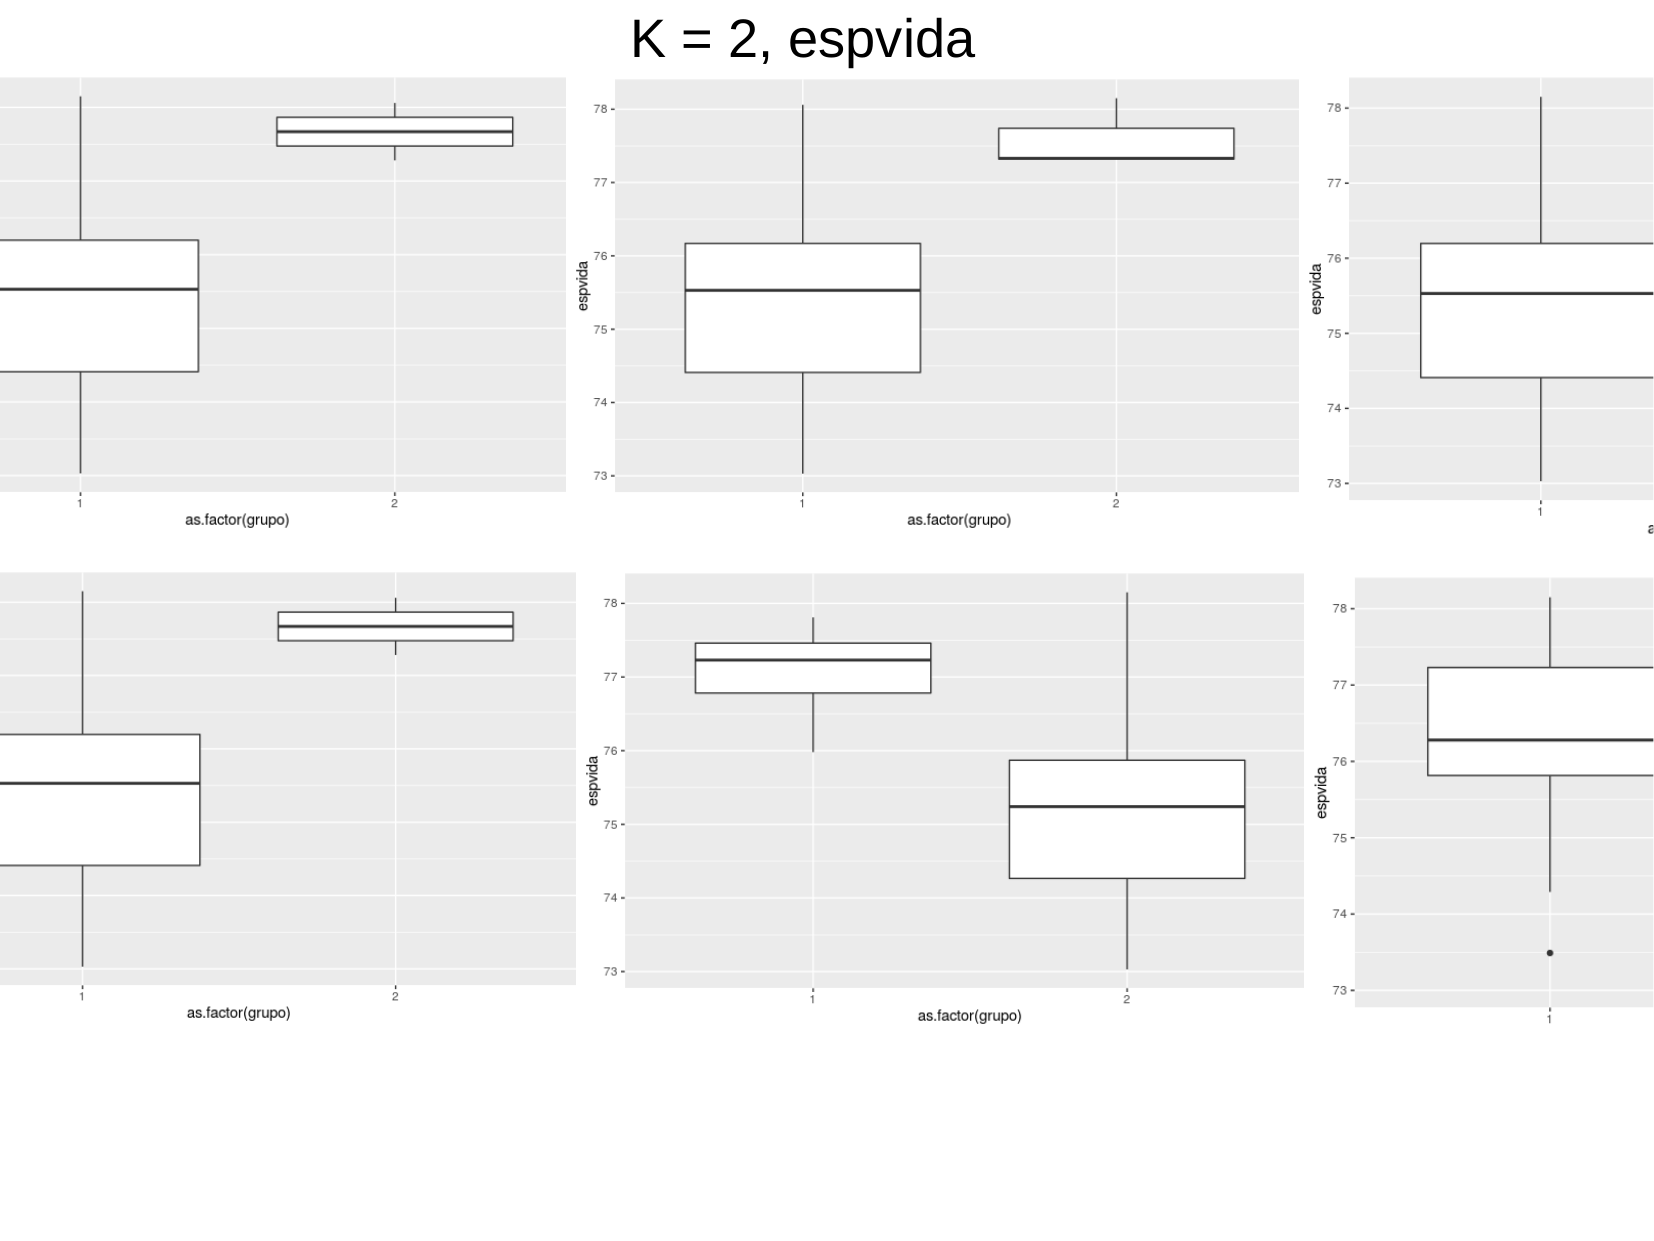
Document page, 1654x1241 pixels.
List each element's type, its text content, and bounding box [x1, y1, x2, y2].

title K = 2, espvida [59, 0, 1548, 72]
picture [0, 70, 1654, 544]
picture [0, 565, 1654, 1052]
